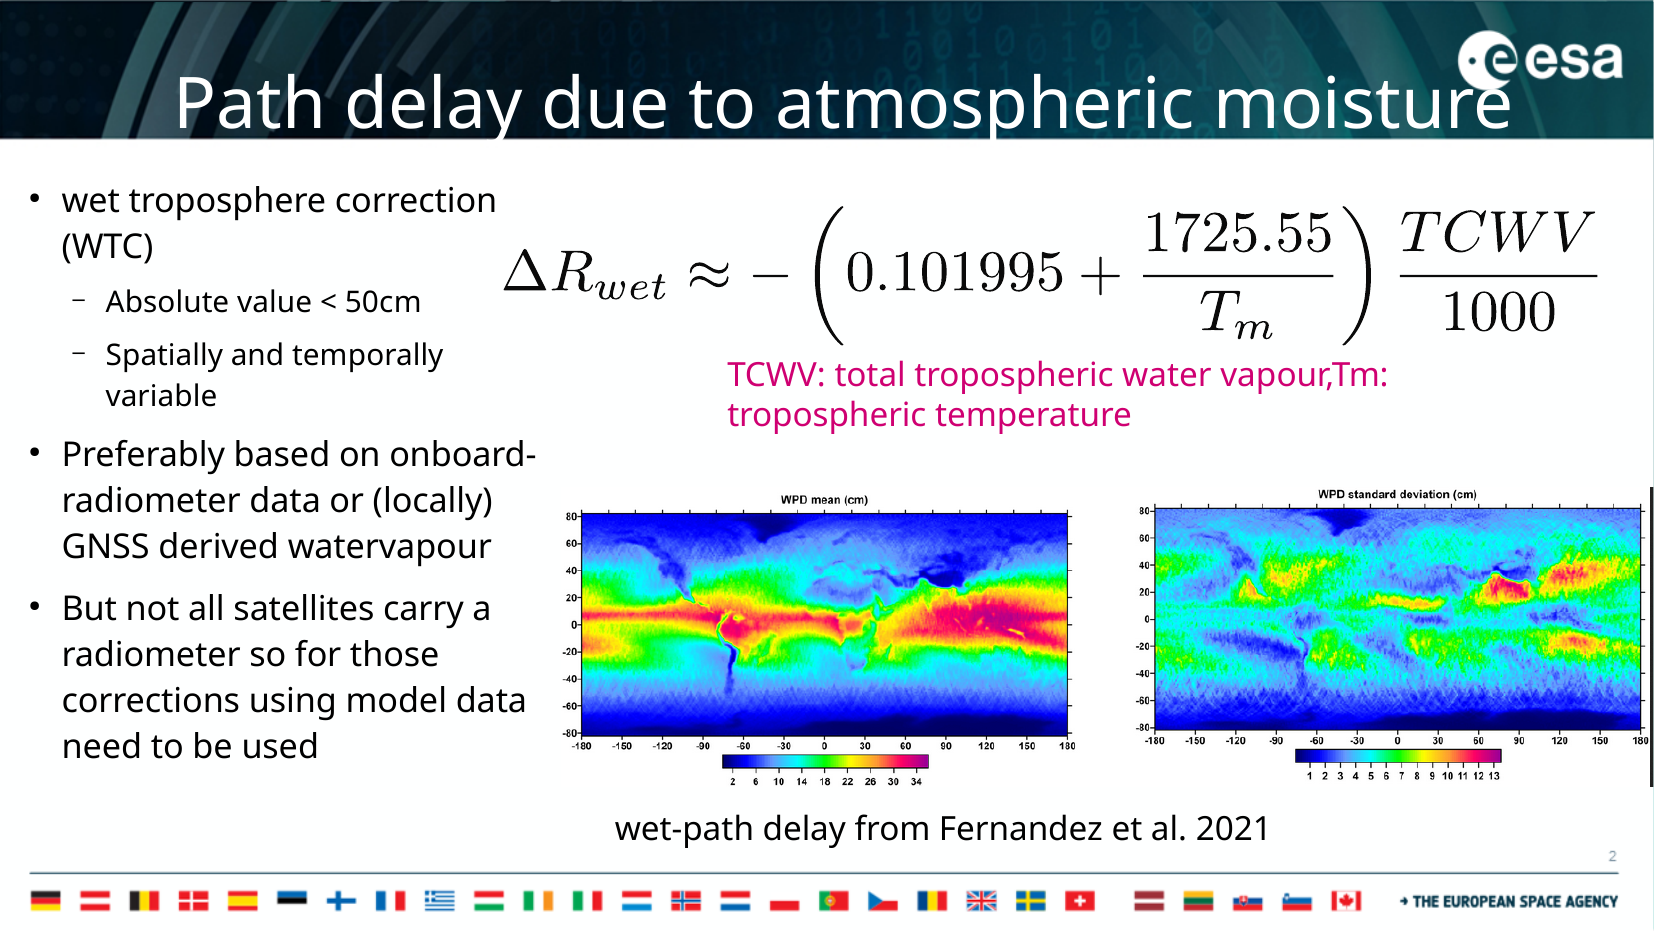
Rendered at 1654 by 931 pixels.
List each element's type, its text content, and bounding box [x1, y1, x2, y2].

text_box [1235, 321, 1273, 340]
text_box [503, 248, 547, 291]
text_box [814, 206, 844, 345]
picture [1564, 215, 1586, 243]
text_box [922, 251, 947, 292]
text_box [1264, 245, 1271, 252]
text_box [1175, 211, 1201, 253]
text_box [1143, 274, 1334, 278]
text_box wet-path delay from Fernandez et al. 2021 [600, 799, 1576, 855]
text_box [651, 273, 666, 300]
picture [820, 215, 1366, 345]
picture [1522, 215, 1540, 242]
text_box [1553, 211, 1596, 253]
text_box [1148, 212, 1168, 252]
text_box [1401, 211, 1441, 252]
text_box [954, 251, 974, 291]
list wet troposphere correction (WTC) Absolute value < 50cm Spatially and temporally variable Preferably based on onboard-radiometer data or (locally) GNSS derived watervapour But not all satellites carry a radiometer so for those corrections using model data need to be used [17, 176, 544, 788]
text_box [630, 281, 649, 300]
text_box [551, 250, 593, 292]
text_box [1529, 291, 1555, 332]
picture [0, 0, 1654, 931]
text_box [879, 284, 886, 291]
text_box [1490, 211, 1549, 253]
text_box [1500, 291, 1526, 332]
text_box [895, 251, 916, 291]
text_box [1200, 290, 1241, 331]
text_box [980, 251, 1005, 292]
text_box [1445, 291, 1465, 331]
text_box [1399, 274, 1598, 278]
text_box [689, 275, 729, 288]
text_box [1204, 212, 1228, 252]
title Path delay due to atmospheric moisture [37, 0, 1651, 215]
picture [1501, 215, 1517, 242]
text_box TCWV: total tropospheric water vapour,Tm: tropospheric temperature [712, 345, 1613, 441]
text_box [1081, 256, 1120, 296]
text_box [1307, 212, 1331, 253]
text_box [1009, 251, 1034, 292]
text_box [1444, 210, 1487, 253]
text_box [595, 281, 626, 300]
text_box [1233, 212, 1257, 253]
text_box [1342, 206, 1371, 345]
text_box [847, 251, 873, 292]
text_box [1278, 212, 1302, 253]
text_box [1471, 291, 1497, 332]
text_box [752, 274, 789, 278]
text_box [1038, 251, 1063, 292]
text_box [689, 262, 729, 274]
